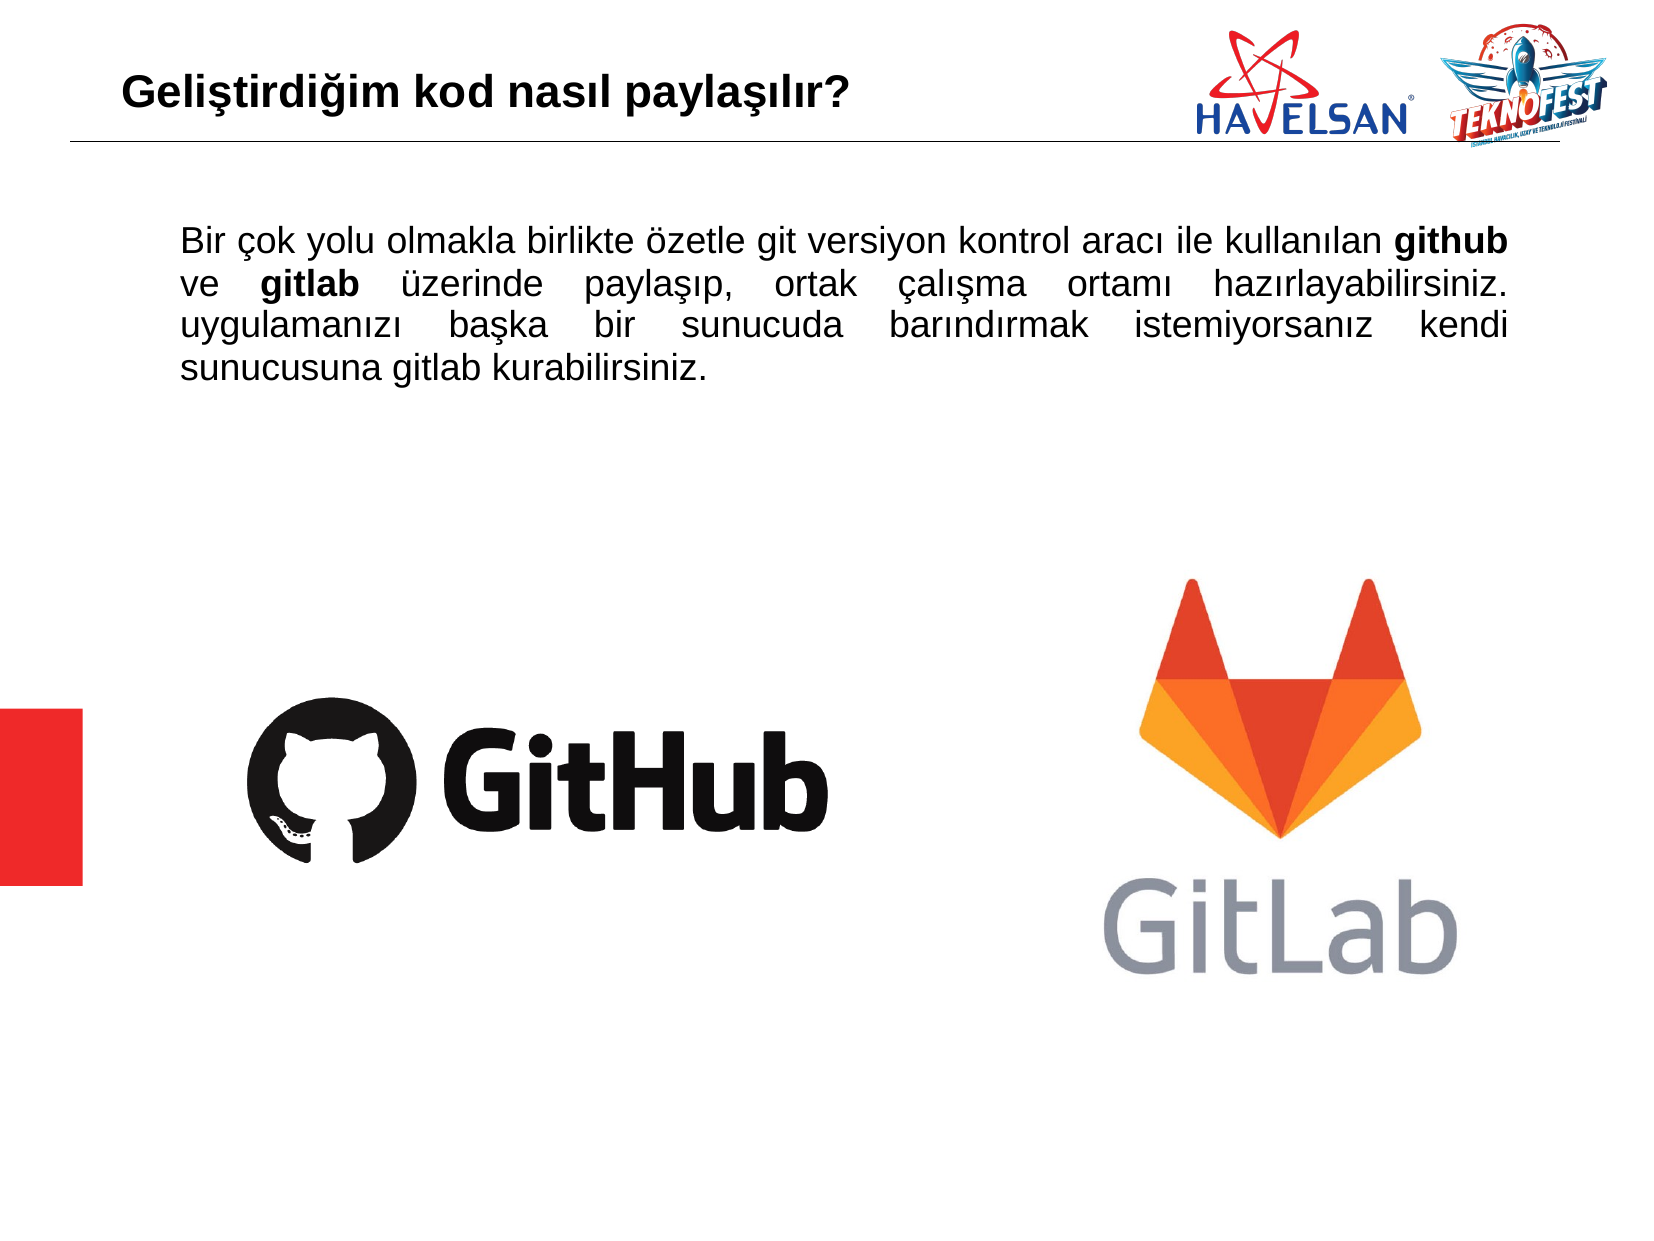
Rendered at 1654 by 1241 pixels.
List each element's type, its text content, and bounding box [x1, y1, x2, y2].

text_box Geliştirdiğim kod nasıl paylaşılır? [106, 59, 1536, 126]
picture [1039, 475, 1548, 1063]
text_box Bir çok yolu olmakla birlikte özetle git versiyon kontrol aracı ile kullanılan github ve gitlab üzerinde paylaşıp, ortak çalışma ortamı hazırlayabilirsiniz. uygulamanızı başka bir sunucuda barındırmak istemiyorsanız kendi sunucusuna gitlab kurabilirsiniz. [165, 212, 1524, 396]
picture [1195, 17, 1630, 154]
picture [152, 637, 922, 923]
